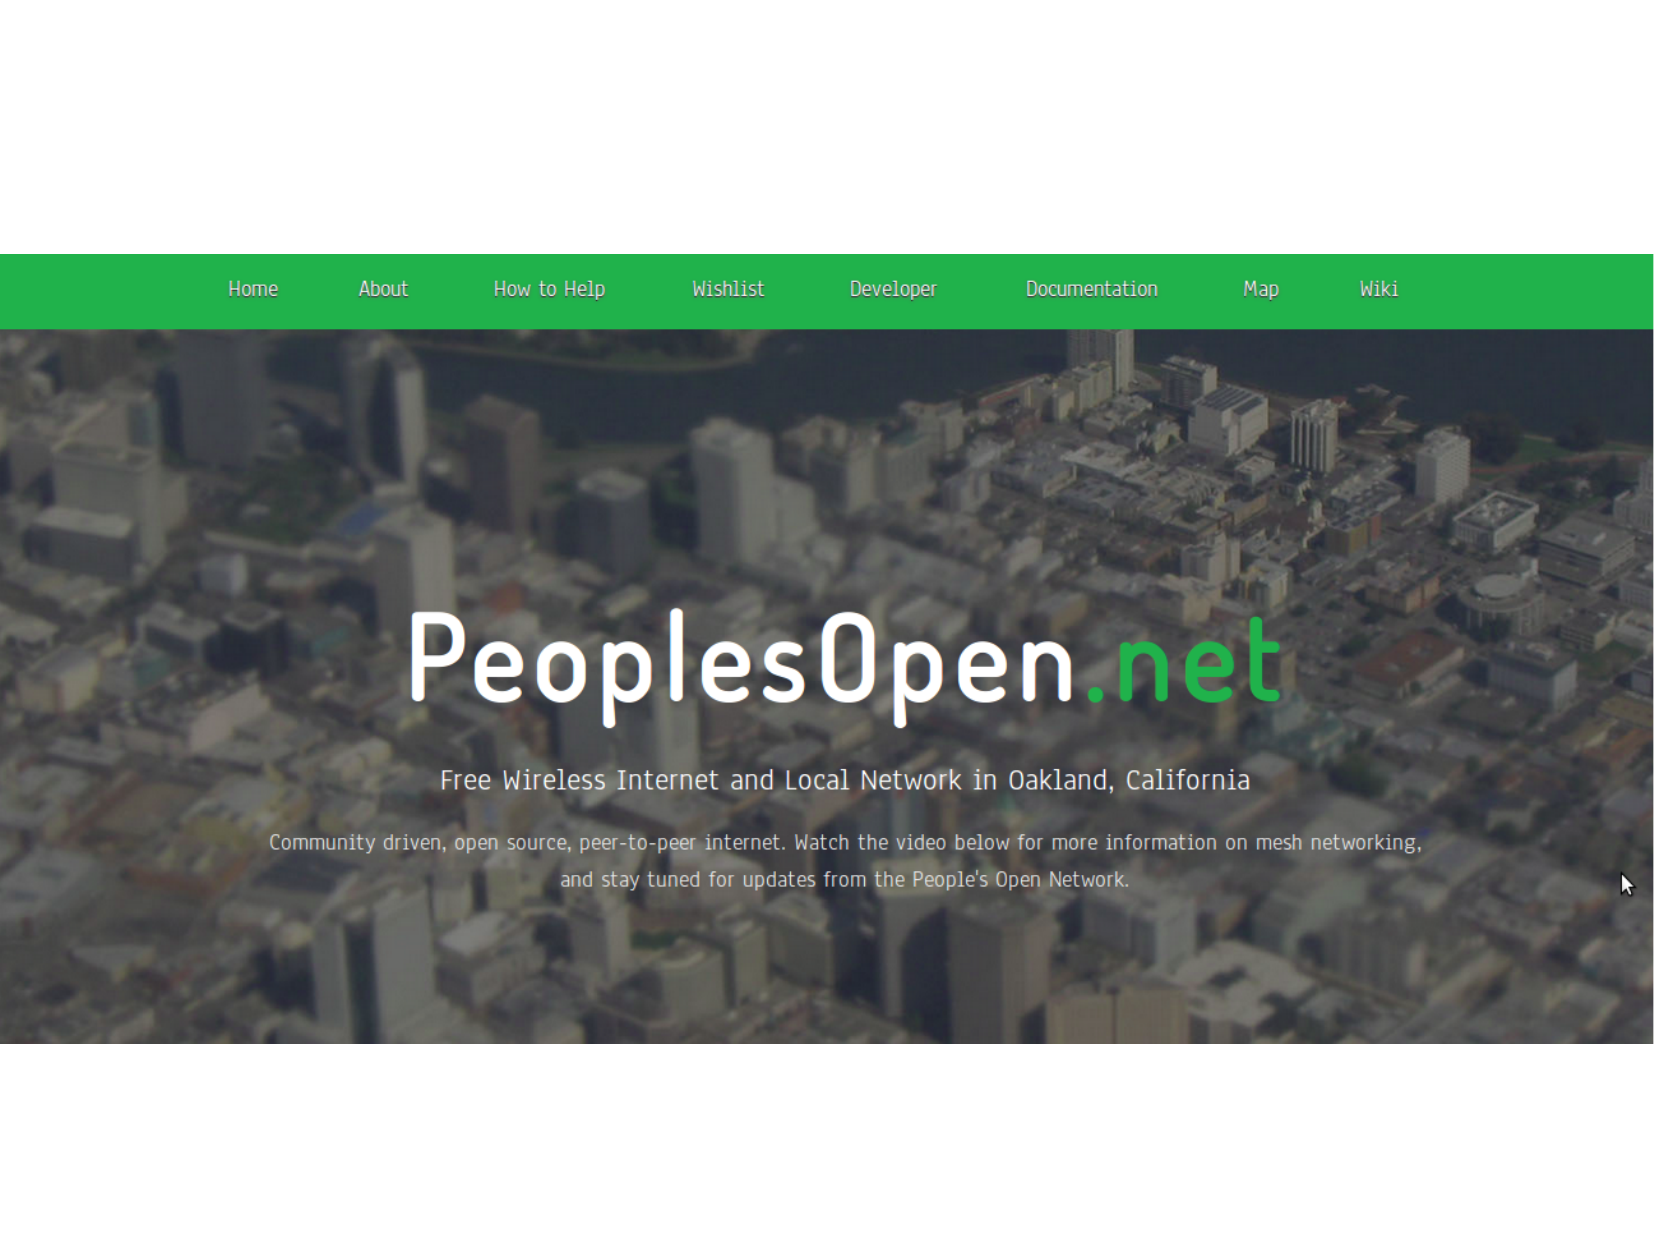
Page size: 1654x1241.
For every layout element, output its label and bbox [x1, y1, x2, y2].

picture [0, 254, 1654, 1044]
